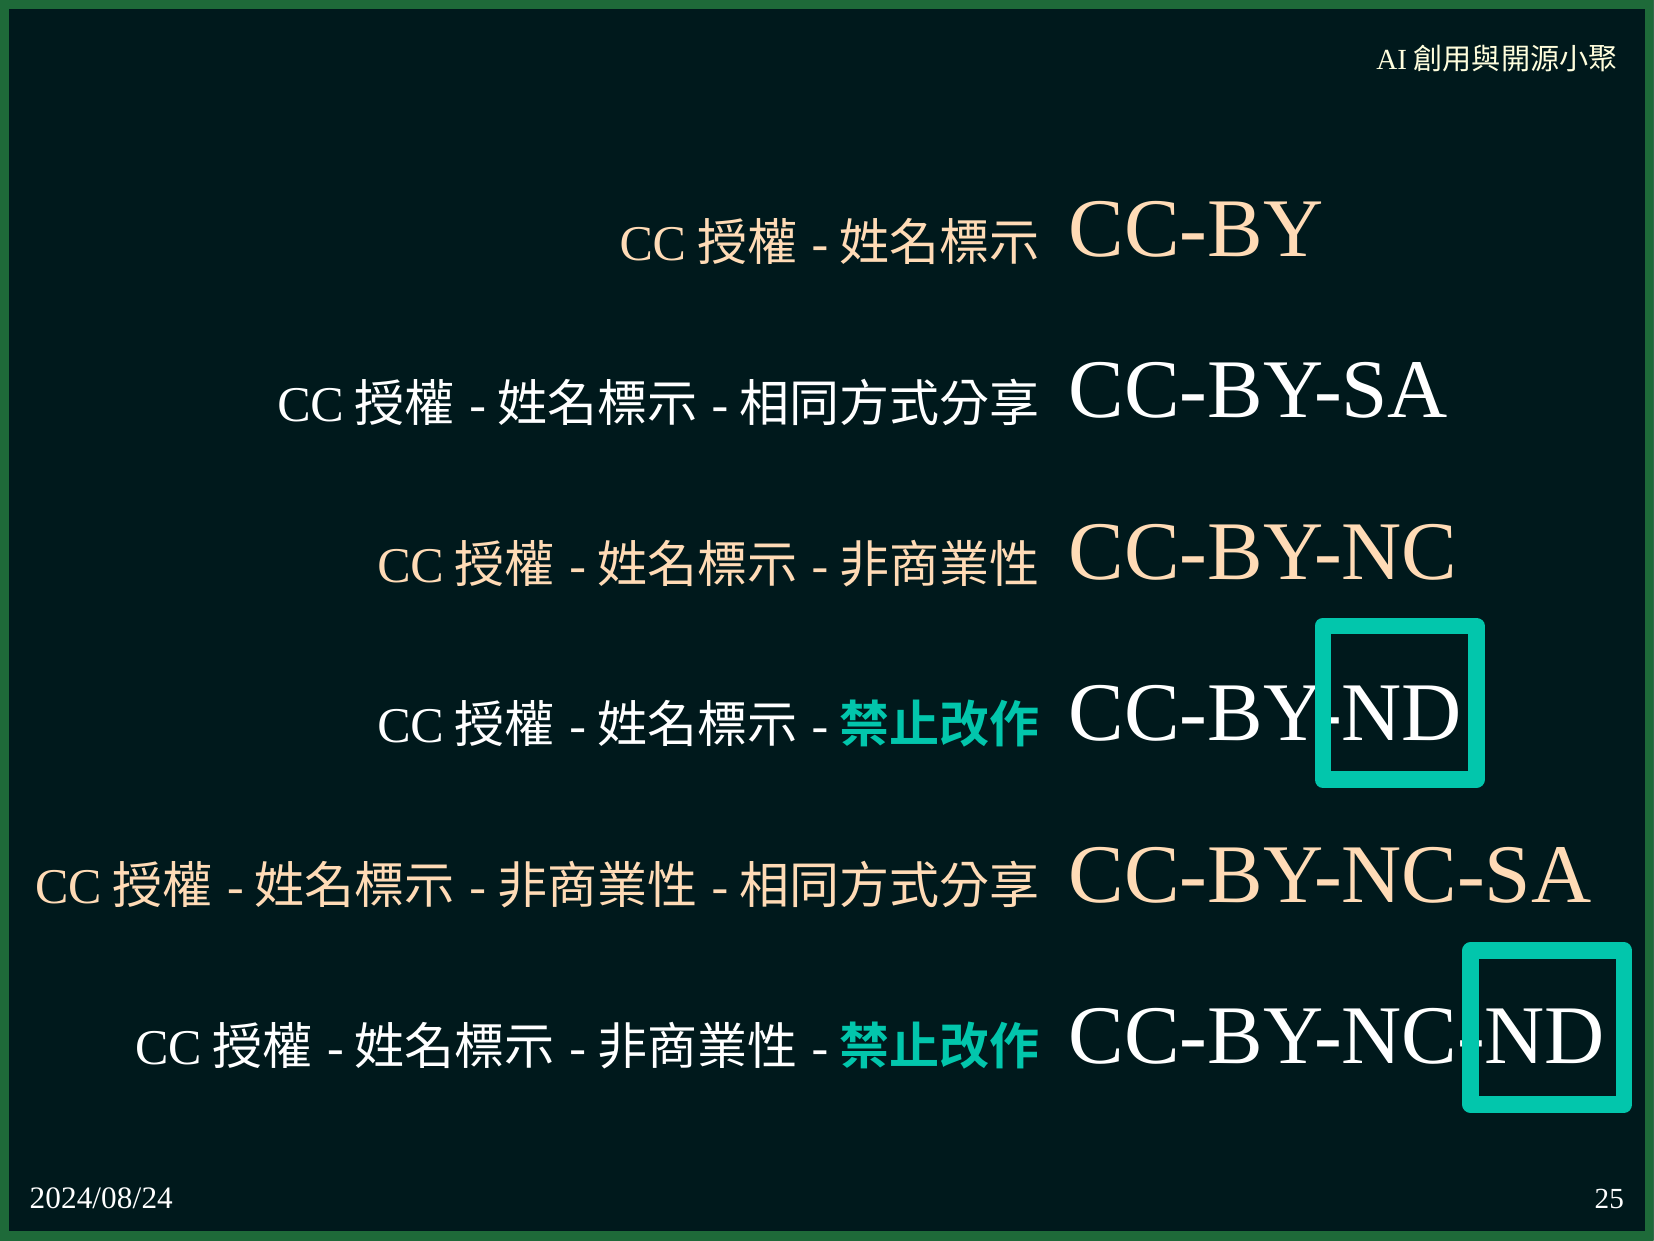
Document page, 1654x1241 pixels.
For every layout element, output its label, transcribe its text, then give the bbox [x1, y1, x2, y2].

title CC-BY CC-BY-SA CC-BY-NC CC-BY-ND CC-BY-NC-SA CC-BY-NC-ND [1479, 959, 1616, 1082]
title CC-BY CC-BY-SA CC-BY-NC CC-BY-ND CC-BY-NC-SA CC-BY-NC-ND [1068, 181, 1642, 1082]
title CC授權-姓名標示 CC授權-姓名標示-相同方式分享 CC授權-姓名標示-非商業性 CC授權-姓名標示-禁止改作 CC授權-姓名標示-非商業性-相同方式分享 CC授權-姓名標示-非商業性-禁止改作 [23, 114, 1040, 1079]
